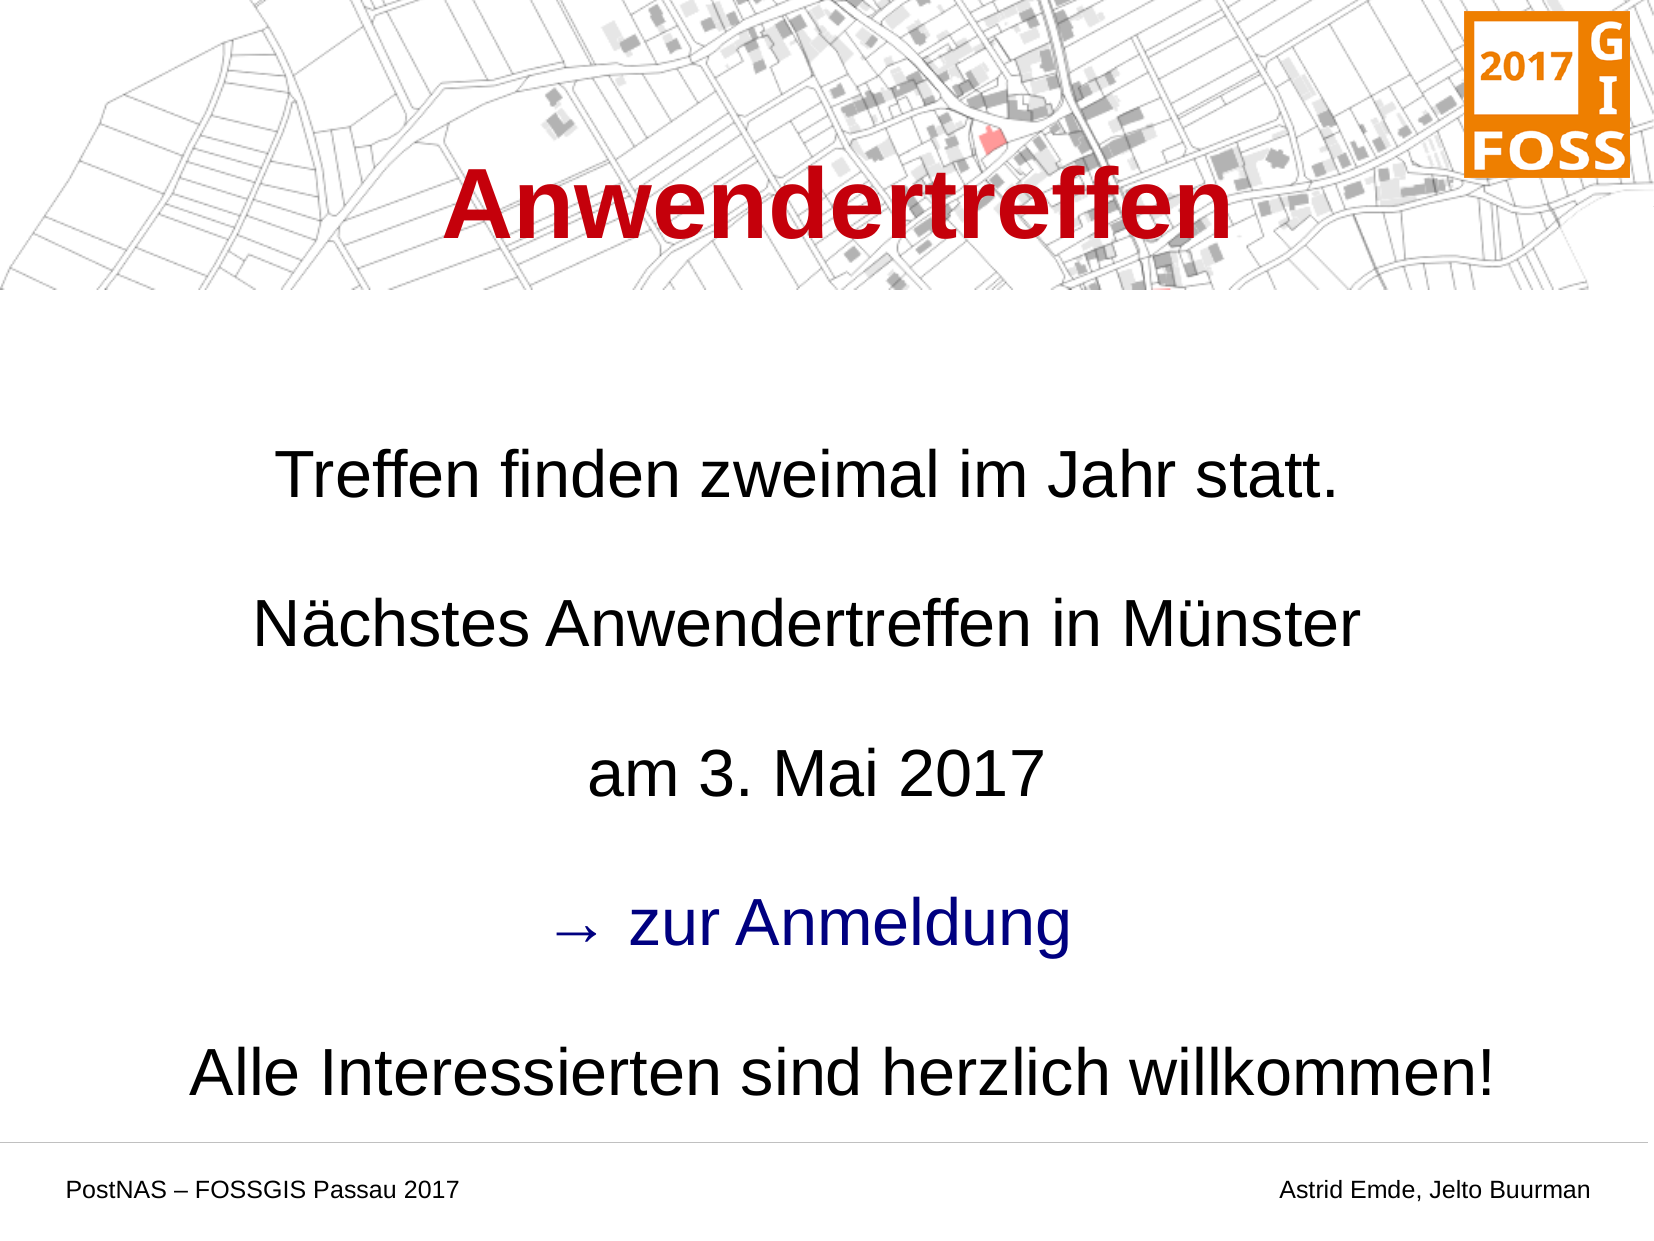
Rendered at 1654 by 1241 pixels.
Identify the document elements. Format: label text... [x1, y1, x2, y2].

title Anwendertreffen [94, 147, 1583, 260]
picture [1464, 11, 1630, 178]
subtitle Treffen finden zweimal im Jahr statt. Nächstes Anwendertreffen in Münster am 3. Mai 2017 → zur Anmeldung Alle Interessierten sind herzlich willkommen! [80, 413, 1536, 1133]
